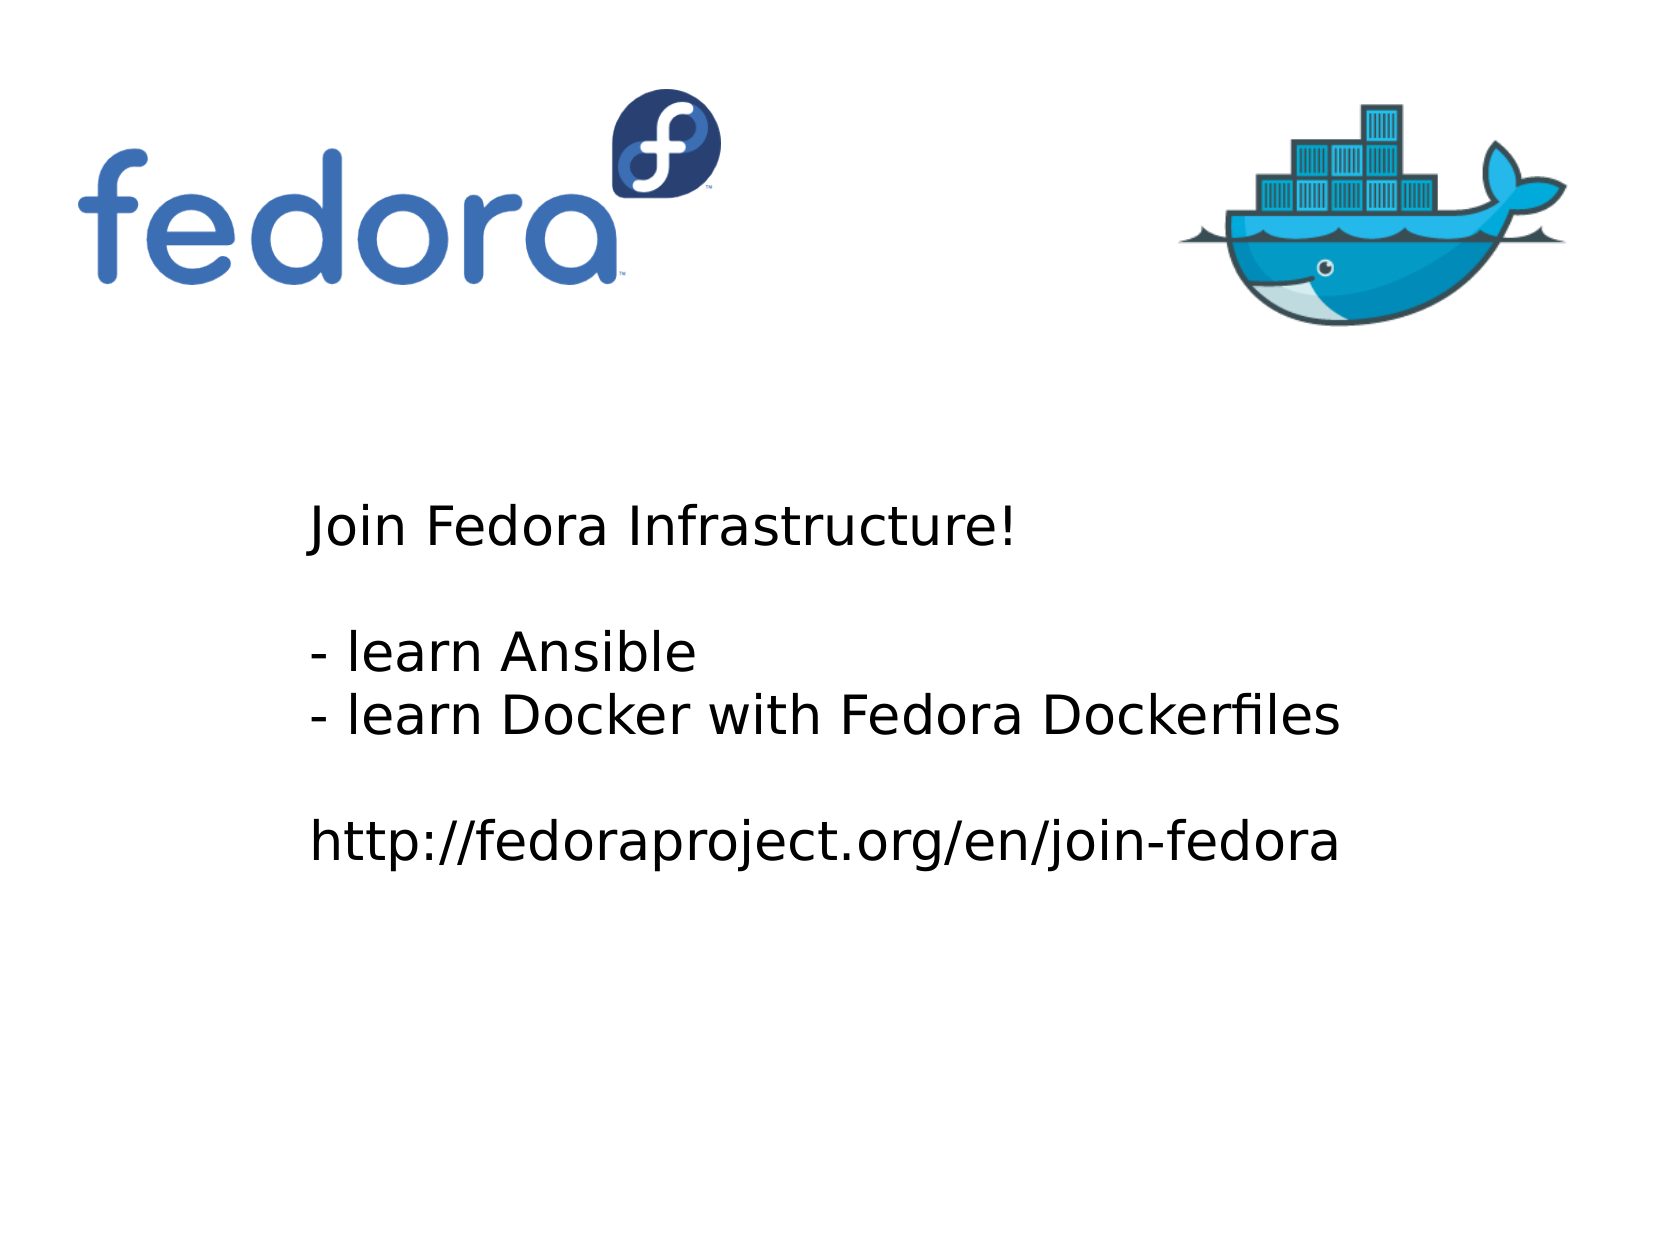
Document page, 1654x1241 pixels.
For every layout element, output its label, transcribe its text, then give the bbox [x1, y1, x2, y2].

picture [78, 89, 721, 285]
picture [1178, 104, 1576, 327]
text_box Join Fedora Infrastructure! - learn Ansible - learn Docker with Fedora Dockerfiles http://fedoraproject.org/en/join-fedora [294, 487, 1359, 944]
